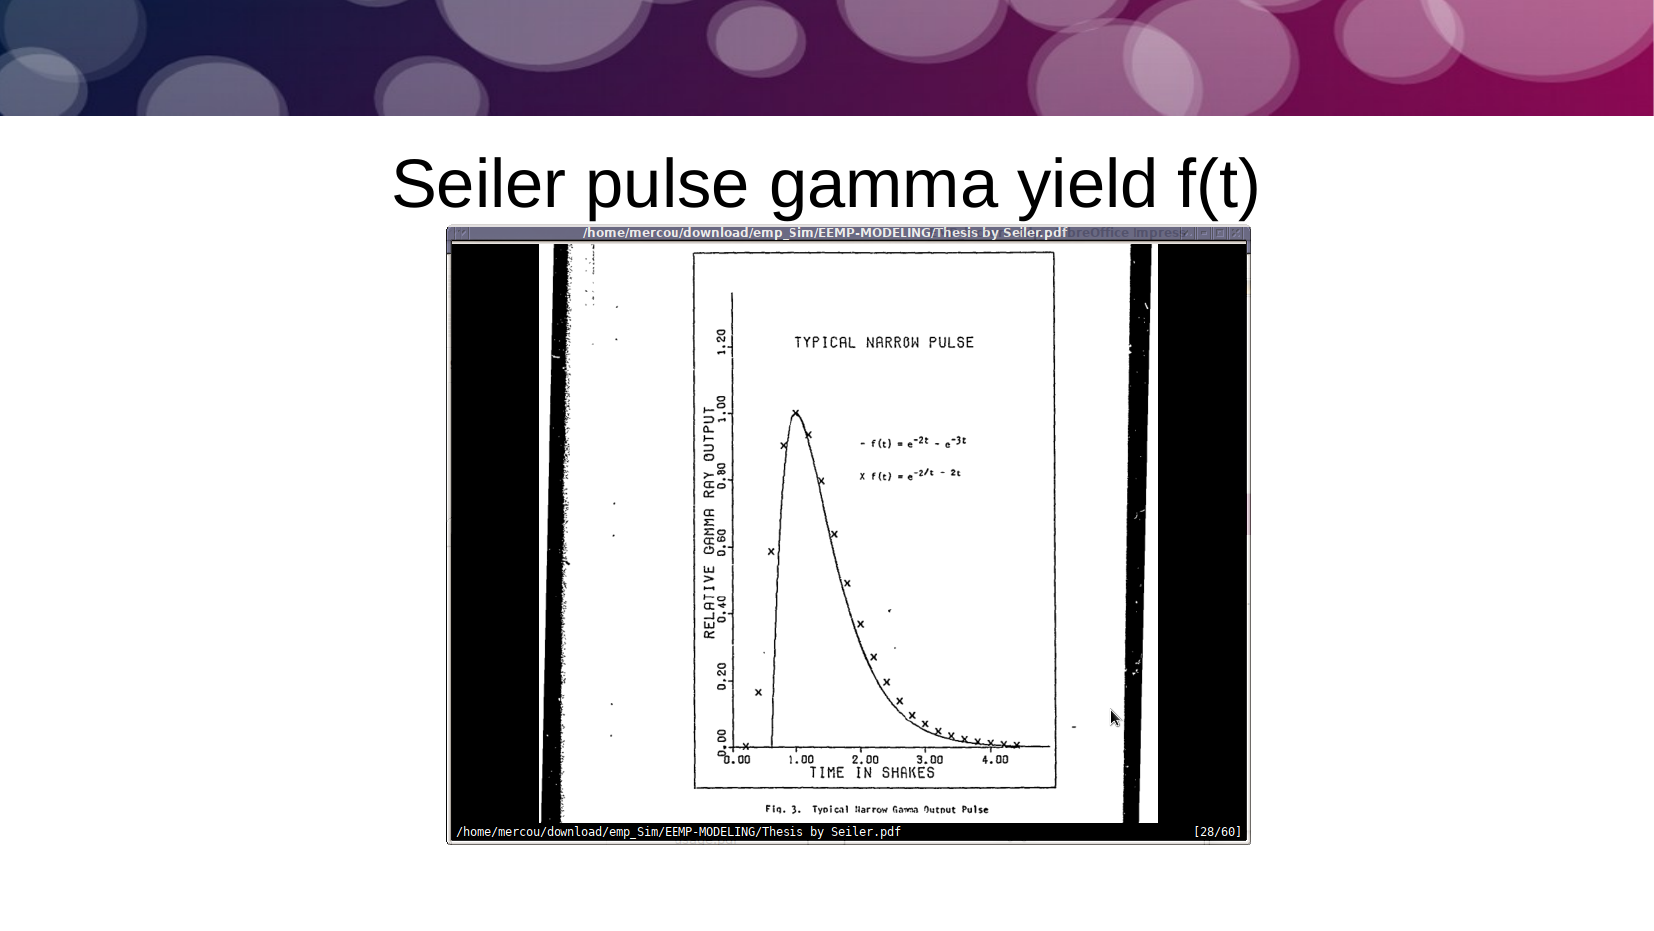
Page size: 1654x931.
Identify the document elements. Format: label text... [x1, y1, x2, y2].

picture [0, 0, 1654, 116]
picture [446, 224, 1251, 846]
title Seiler pulse gamma yield f(t) [82, 119, 1571, 249]
